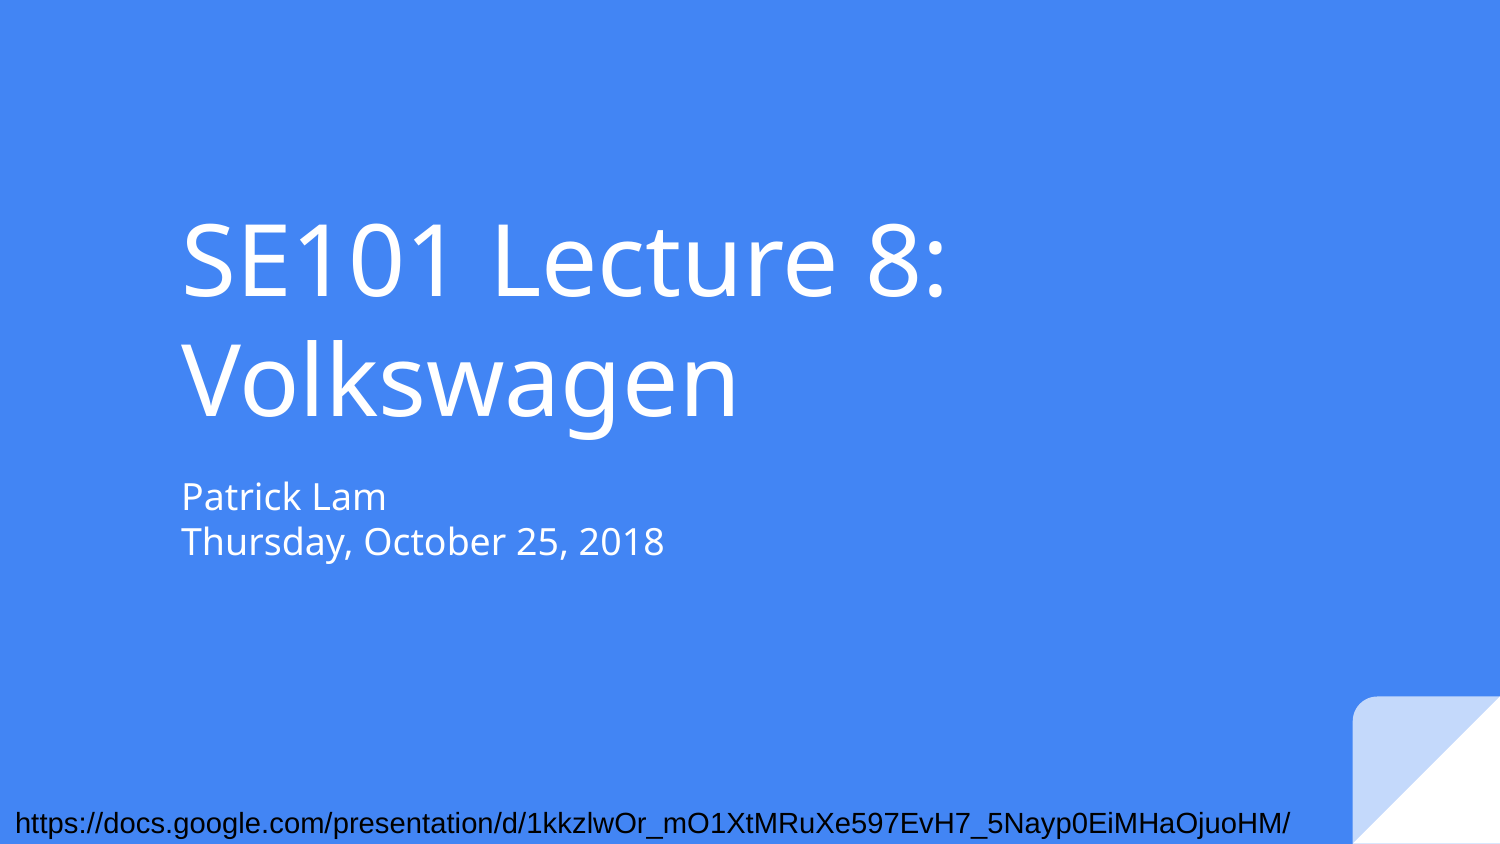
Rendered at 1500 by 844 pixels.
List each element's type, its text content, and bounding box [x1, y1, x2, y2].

subtitle Patrick Lam Thursday, October 25, 2018 [166, 457, 1413, 529]
text_box https://docs.google.com/presentation/d/1kkzlwOr_mO1XtMRuXe597EvH7_5Nayp0EiMHaOjuoHM/ [0, 789, 1500, 837]
title SE101 Lecture 8: Volkswagen [166, 180, 1413, 452]
